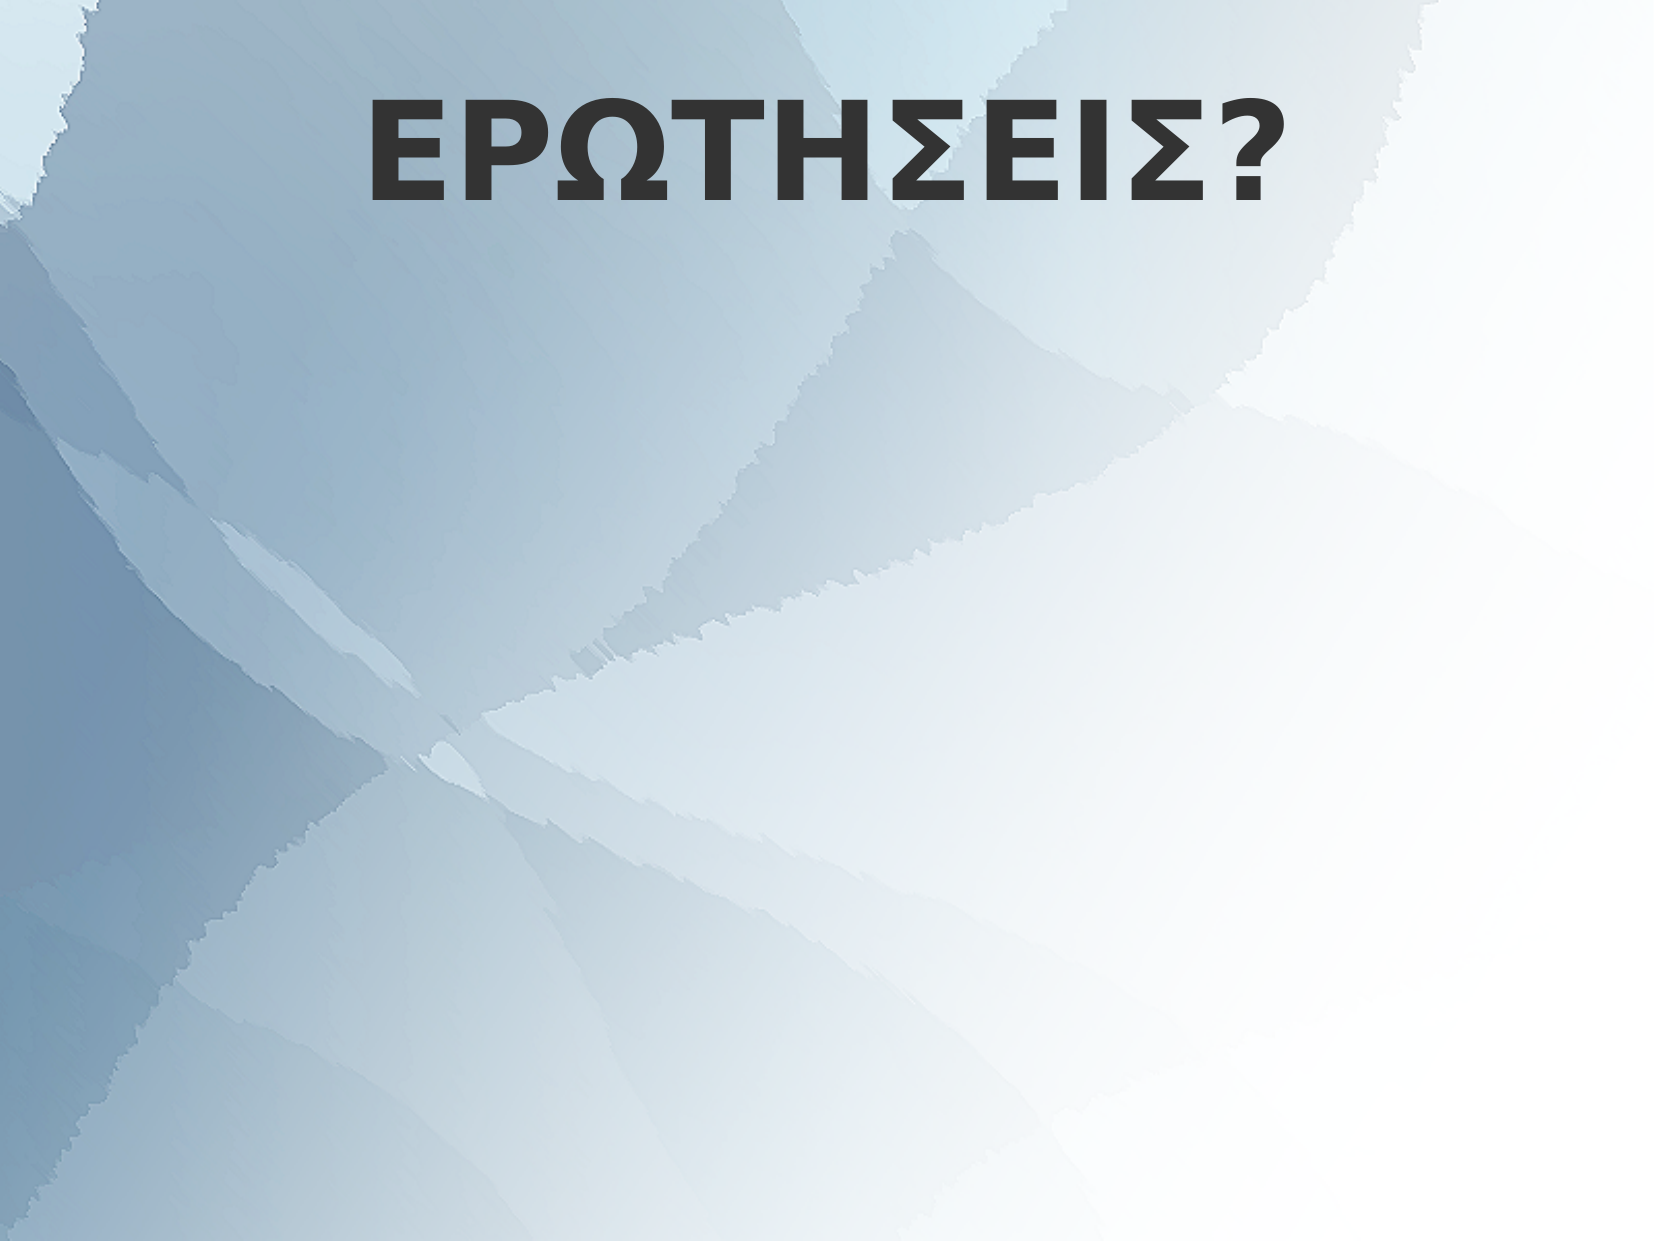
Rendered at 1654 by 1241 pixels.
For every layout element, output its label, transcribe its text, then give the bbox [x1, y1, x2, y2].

title ΕΡΩΤΗΣΕΙΣ? [82, 49, 1571, 257]
picture [0, 0, 1654, 1241]
